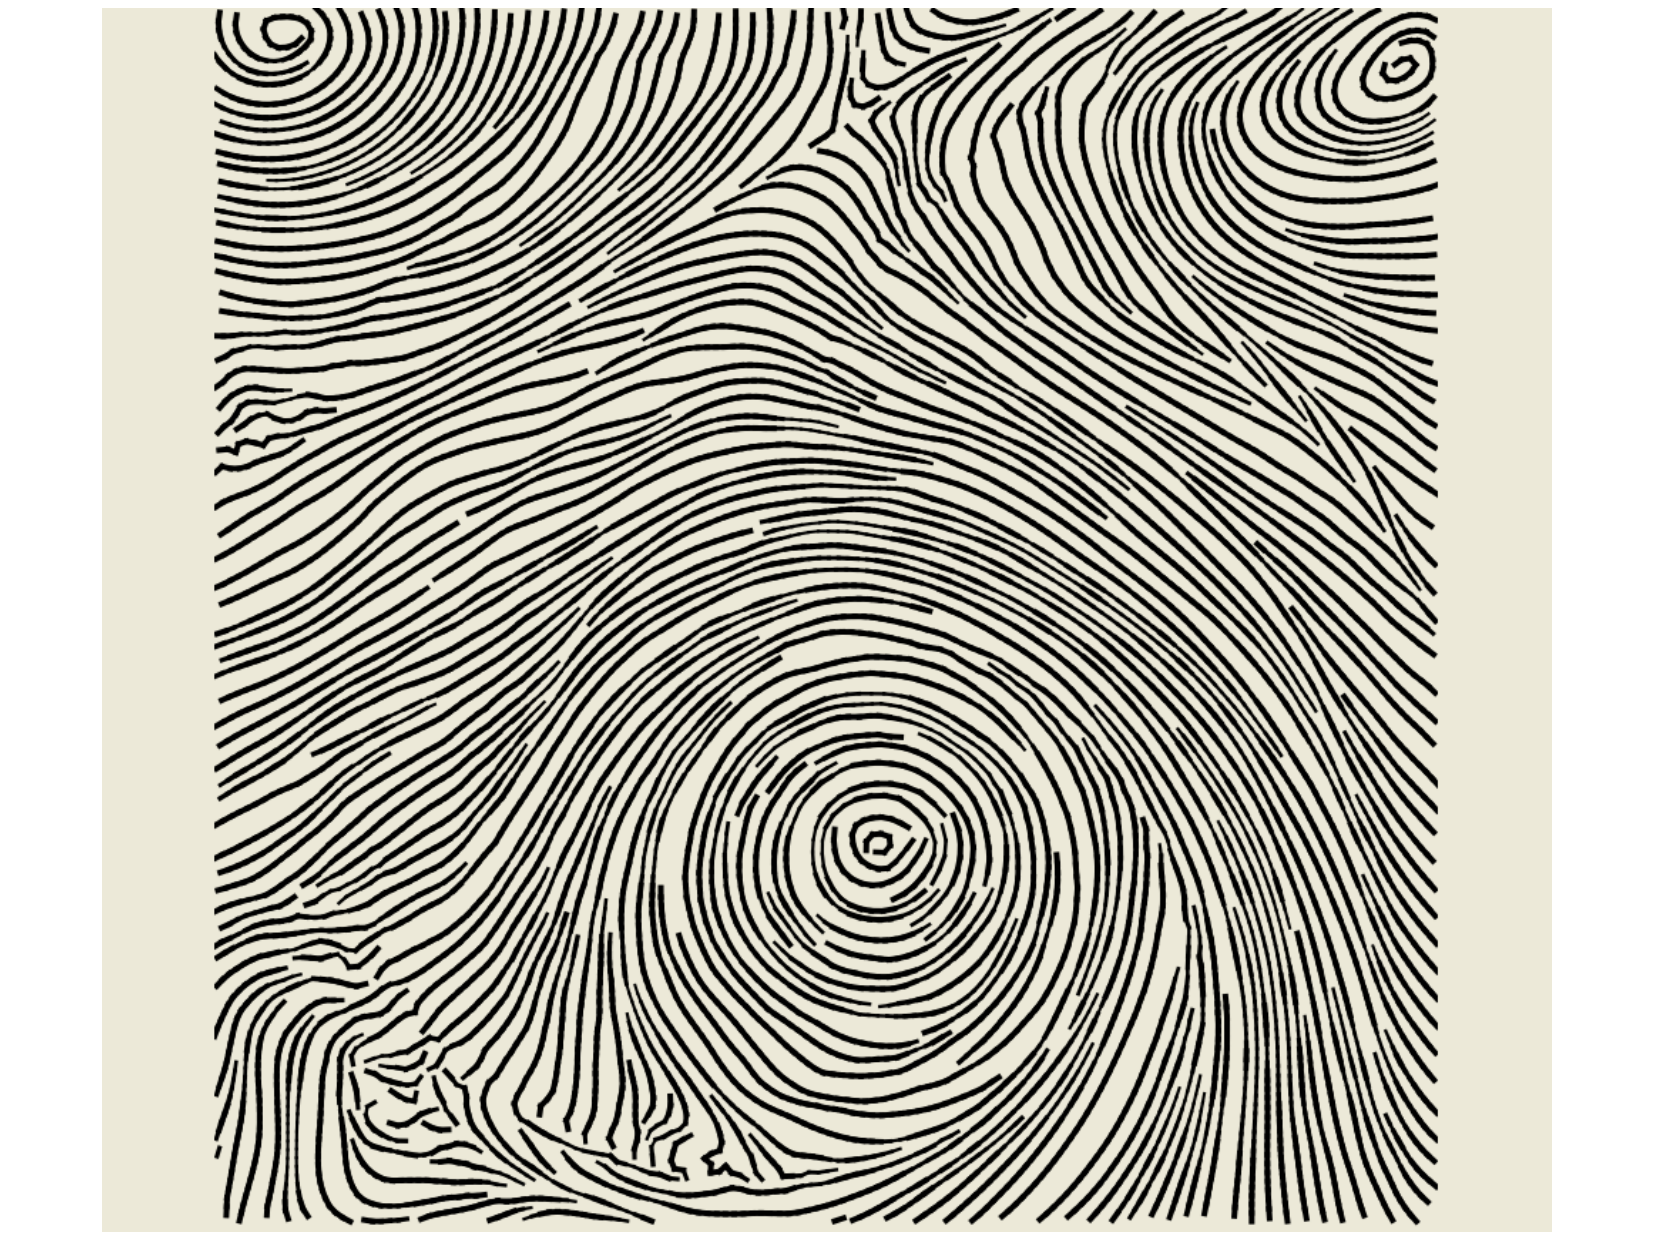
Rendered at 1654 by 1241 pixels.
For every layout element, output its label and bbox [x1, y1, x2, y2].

picture [102, 8, 1552, 1232]
